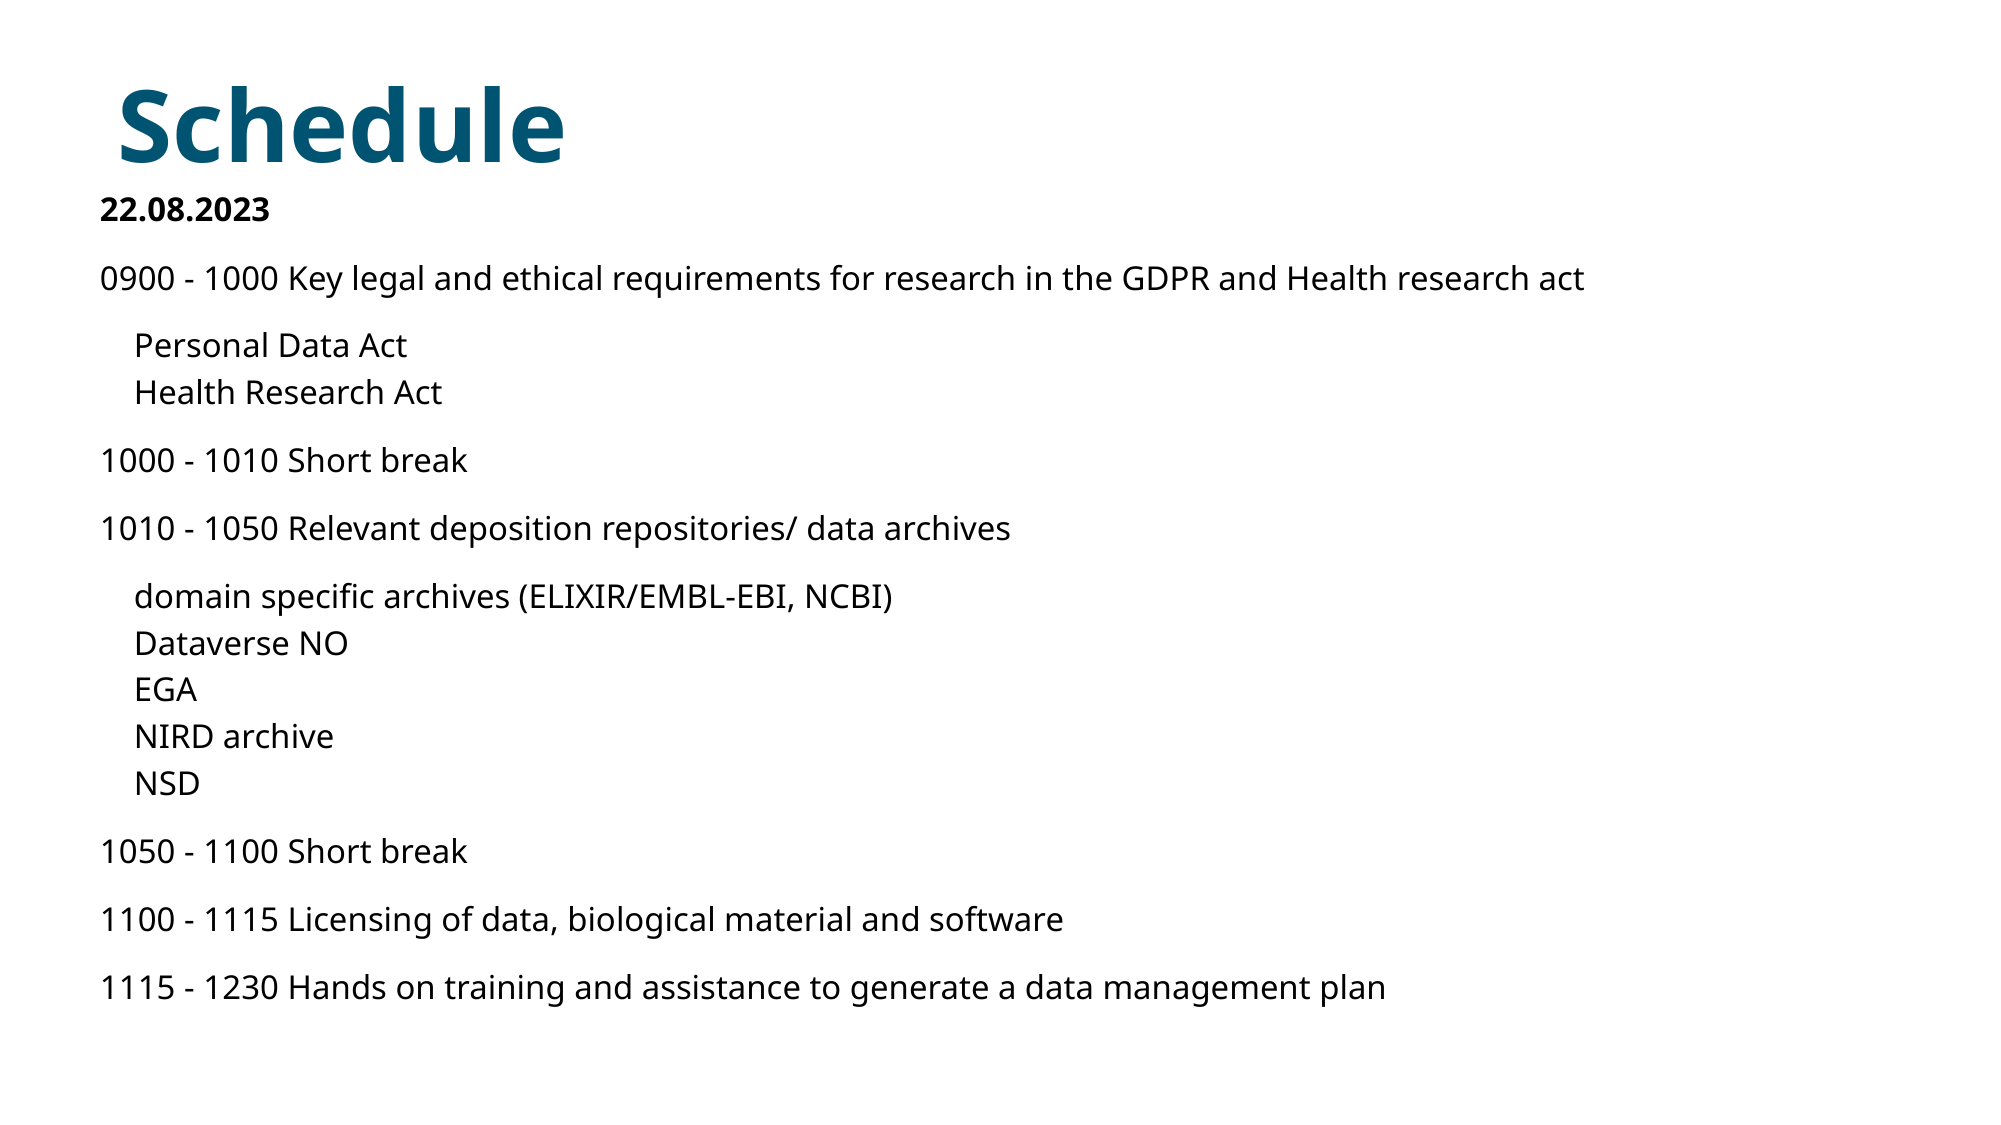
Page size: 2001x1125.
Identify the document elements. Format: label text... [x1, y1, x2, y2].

list 22.08.2023 0900 - 1000 Key legal and ethical requirements for research in the GDPR and Health research act Personal Data Act Health Research Act 1000 - 1010 Short break 1010 - 1050 Relevant deposition repositories/ data archives domain specific archives (ELIXIR/EMBL-EBI, NCBI) Dataverse NO EGA NIRD archive NSD 1050 - 1100 Short break 1100 - 1115 Licensing of data, biological material and software 1115 - 1230 Hands on training and assistance to generate a data management plan [99, 188, 1901, 1040]
title Schedule [117, 62, 1902, 170]
